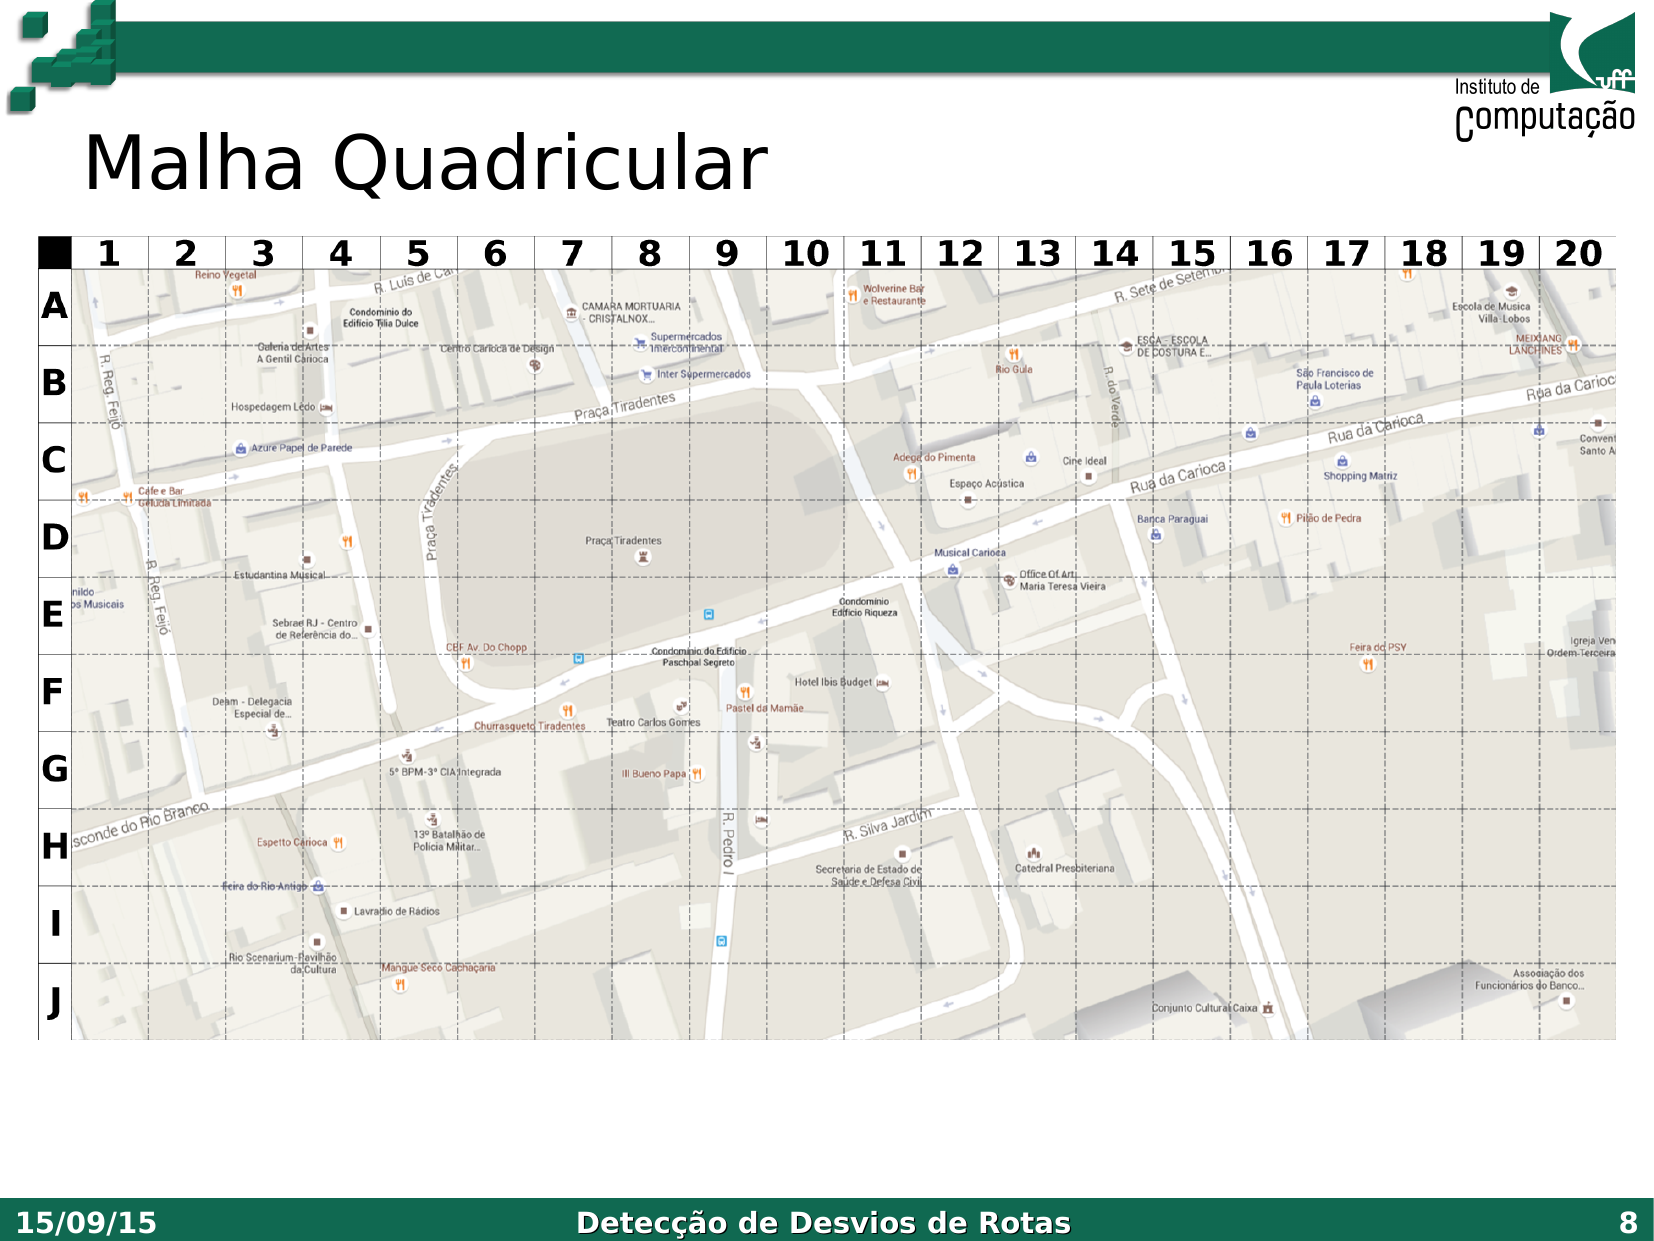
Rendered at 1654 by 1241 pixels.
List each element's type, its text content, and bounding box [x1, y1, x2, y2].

picture [0, 1198, 1654, 1241]
picture [0, 0, 1654, 166]
title Malha Quadricular [82, 70, 1571, 236]
picture [38, 236, 1616, 1041]
